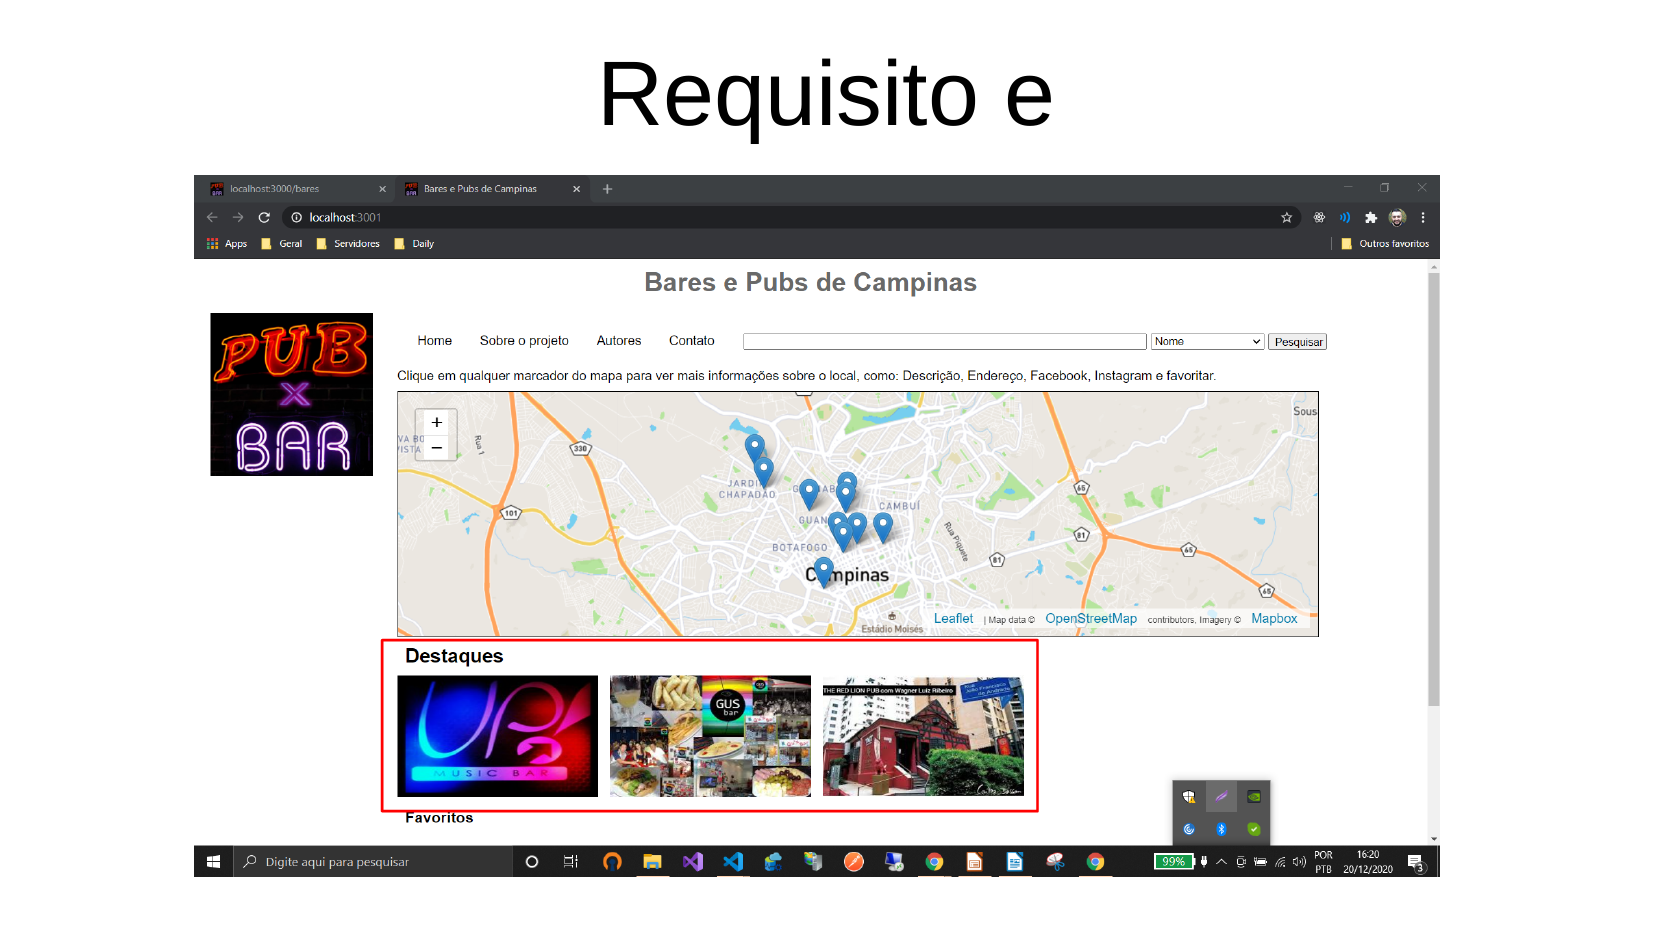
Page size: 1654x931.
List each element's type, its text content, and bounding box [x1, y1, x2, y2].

title Requisito e [82, 37, 1571, 151]
picture [194, 175, 1440, 877]
